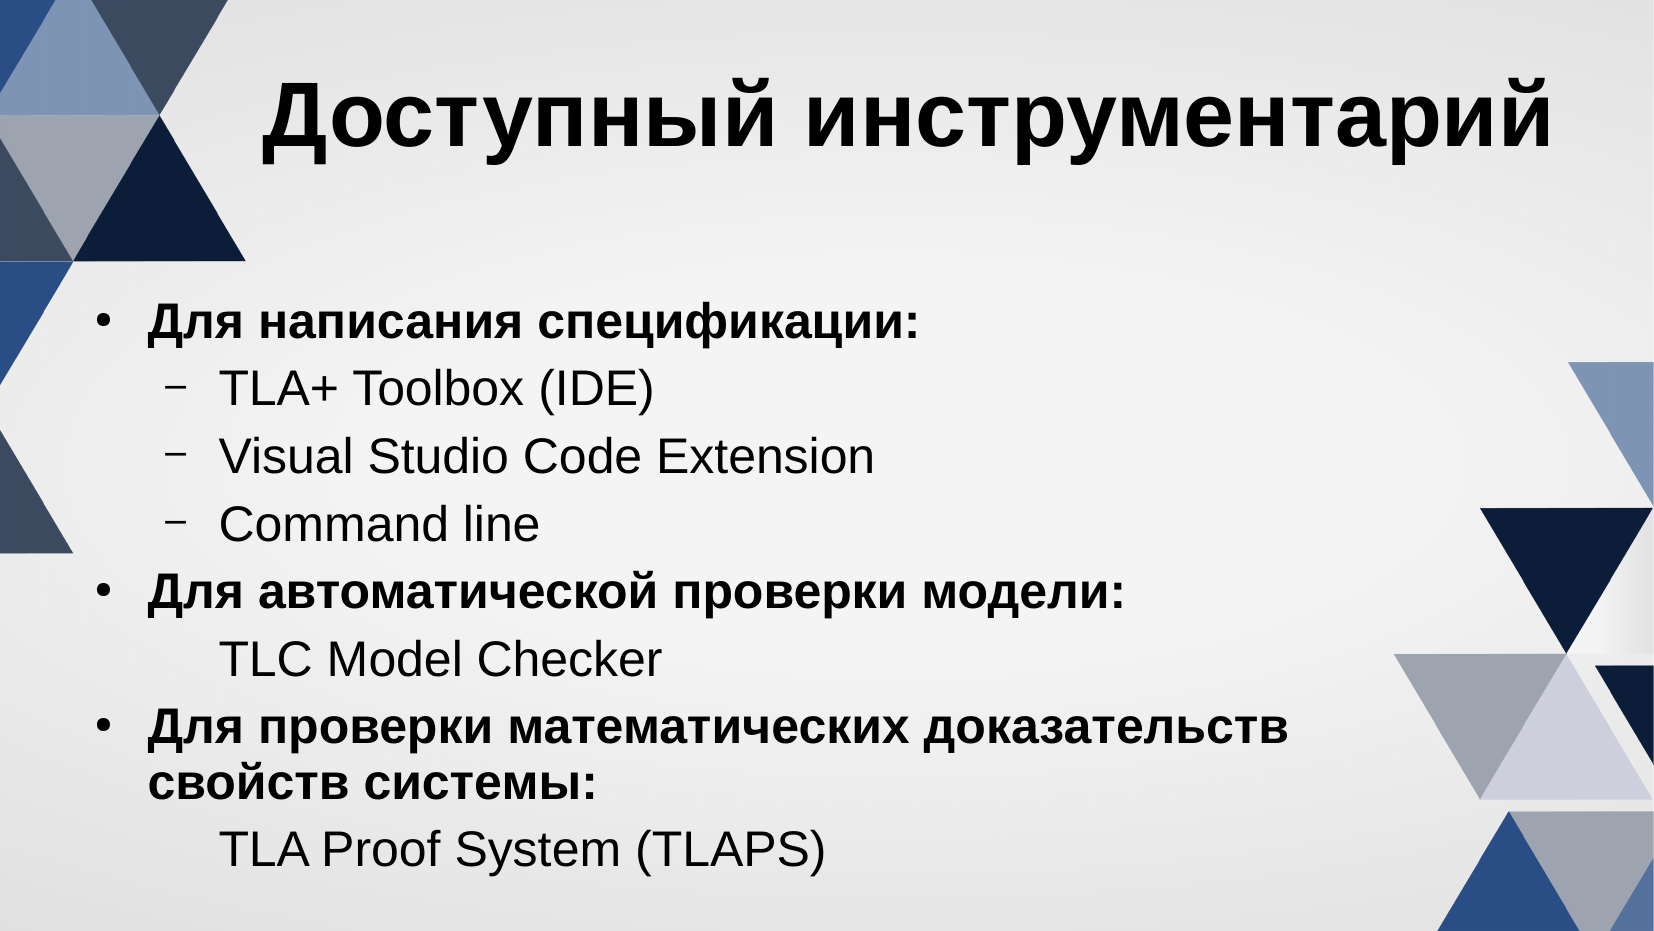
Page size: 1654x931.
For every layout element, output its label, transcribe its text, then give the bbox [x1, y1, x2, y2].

picture [0, 0, 1654, 931]
list Для написания спецификации: TLA+ Toolbox (IDE) Visual Studio Code Extension Command line Для автоматической проверки модели: TLC Model Checker Для проверки математических доказательств свойств системы: TLA Proof System (TLAPS) [76, 293, 1447, 931]
title Доступный инструментарий [165, 37, 1654, 193]
